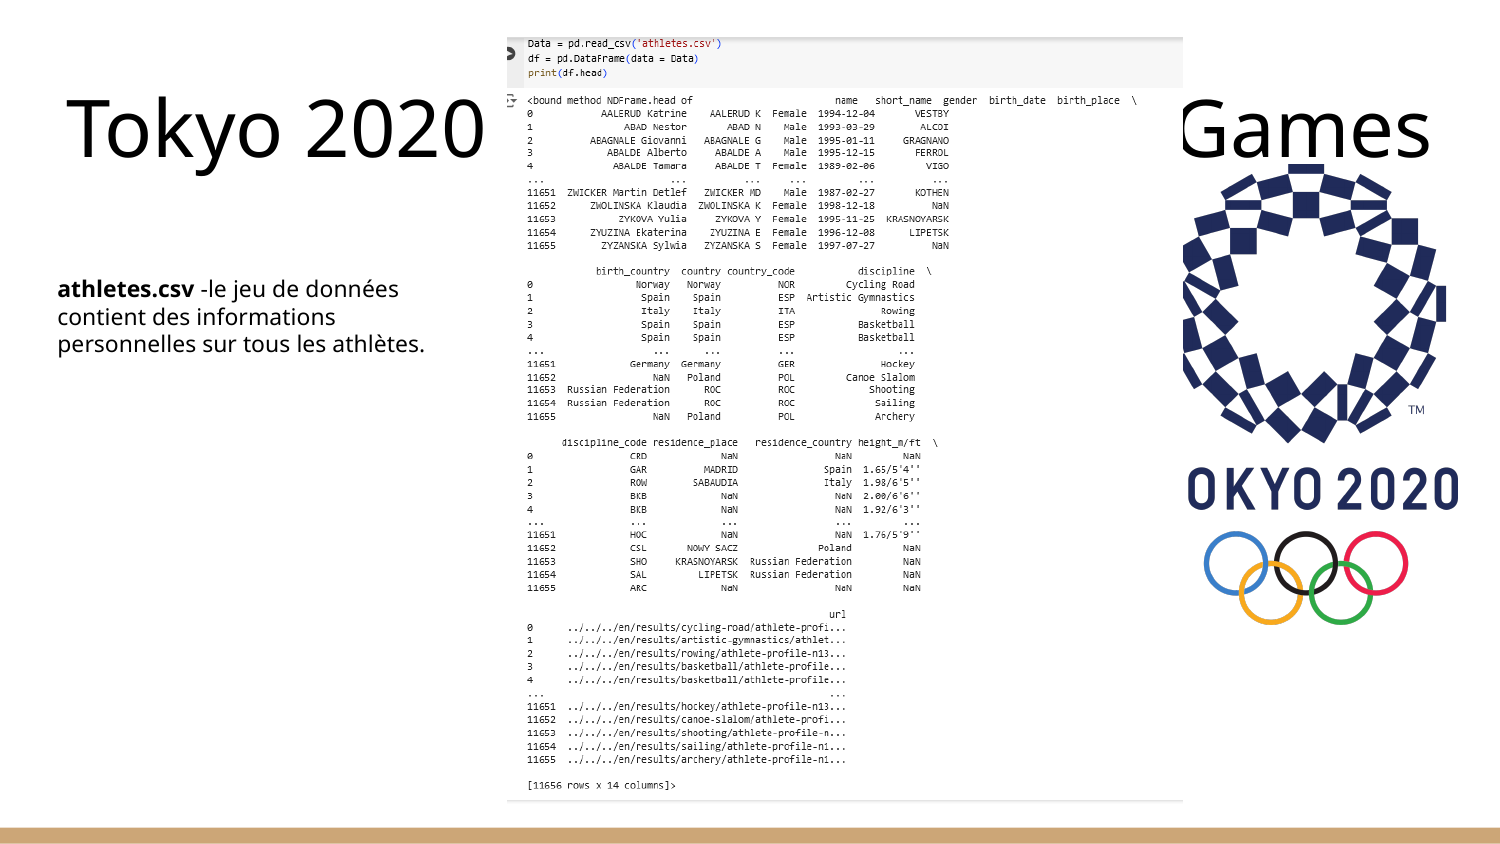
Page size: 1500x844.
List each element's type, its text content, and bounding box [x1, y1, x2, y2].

text_box athletes.csv -le jeu de données contient des informations personnelles sur tous les athlètes. [42, 259, 466, 342]
picture [507, 36, 1458, 807]
title Tokyo 2020 Olympic Summer Games [51, 51, 507, 189]
title Tokyo 2020 Olympic Summer Games [1183, 51, 1449, 164]
